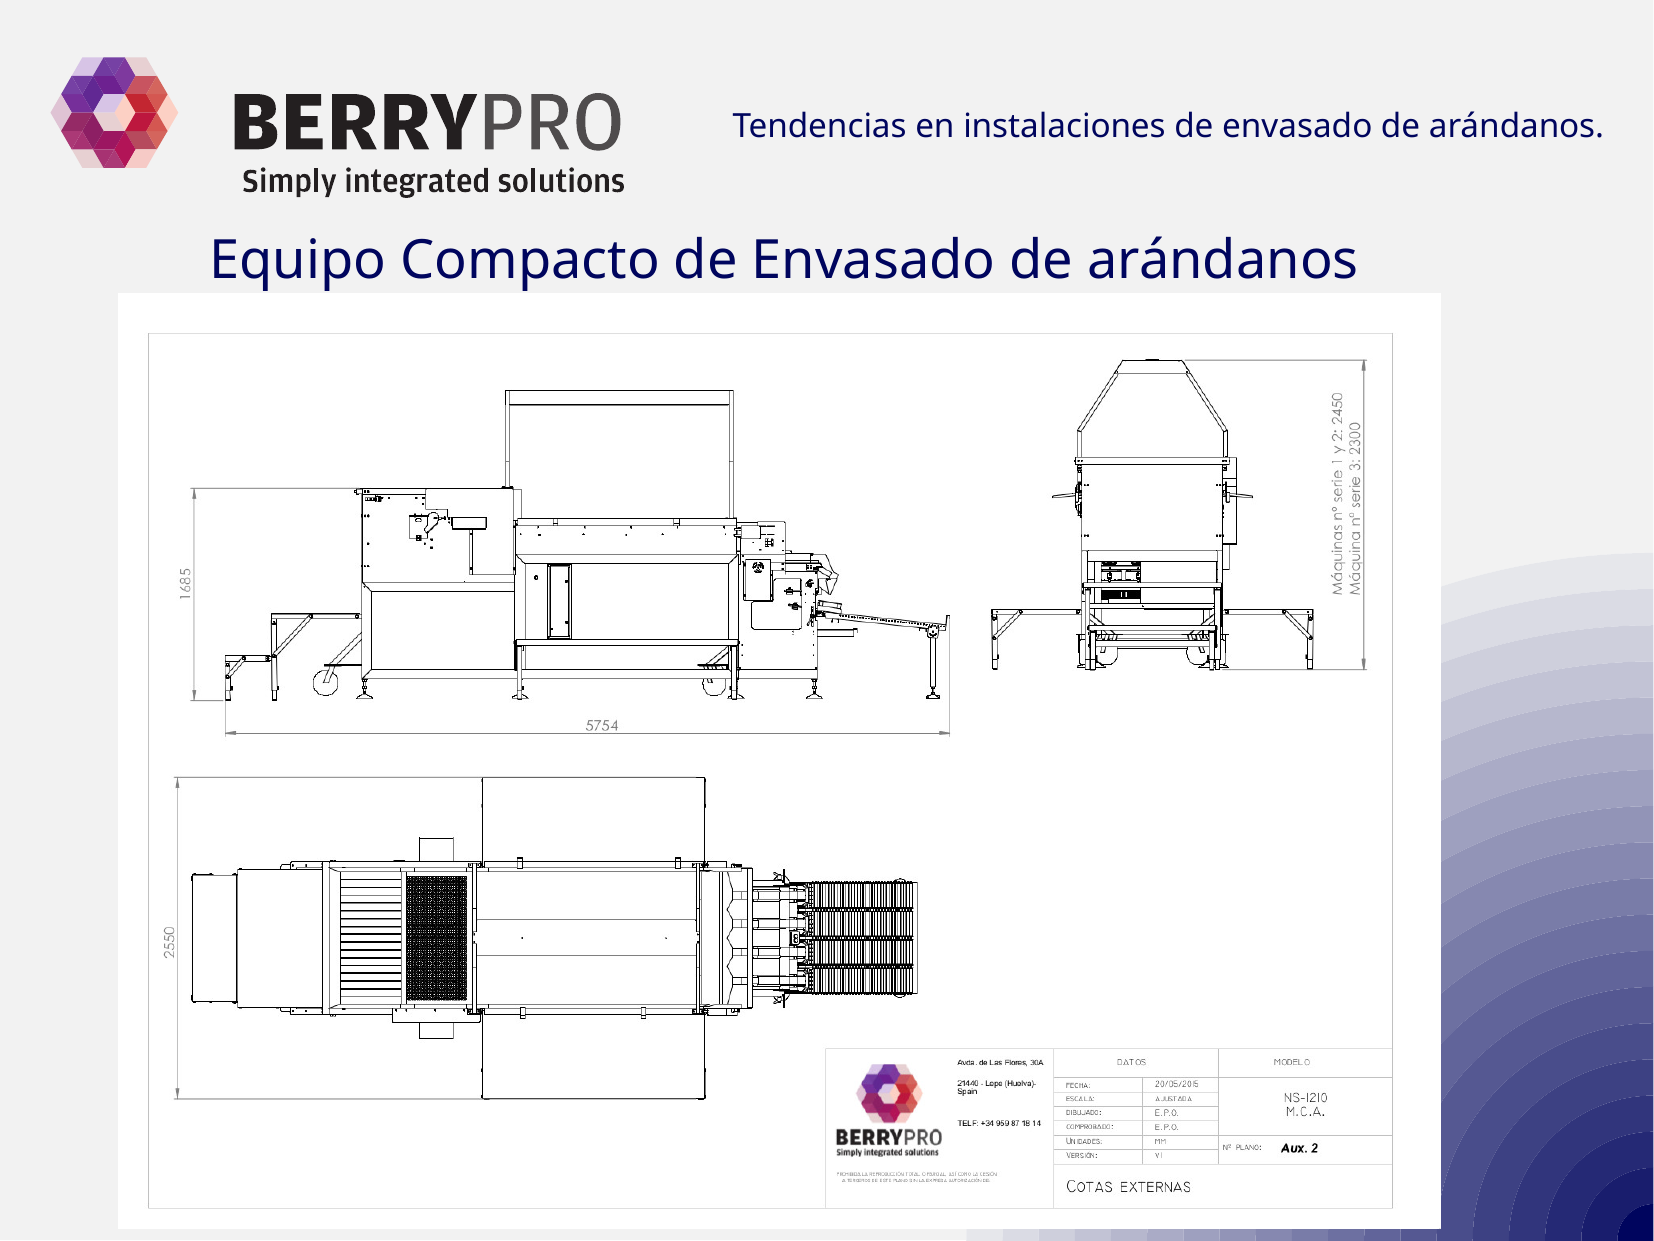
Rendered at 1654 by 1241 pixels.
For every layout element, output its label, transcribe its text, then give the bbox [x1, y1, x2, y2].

picture [35, 0, 1441, 1229]
text_box Tendencias en instalaciones de envasado de arándanos. [578, 94, 1654, 166]
text_box Equipo Compacto de Envasado de arándanos [194, 212, 1436, 293]
